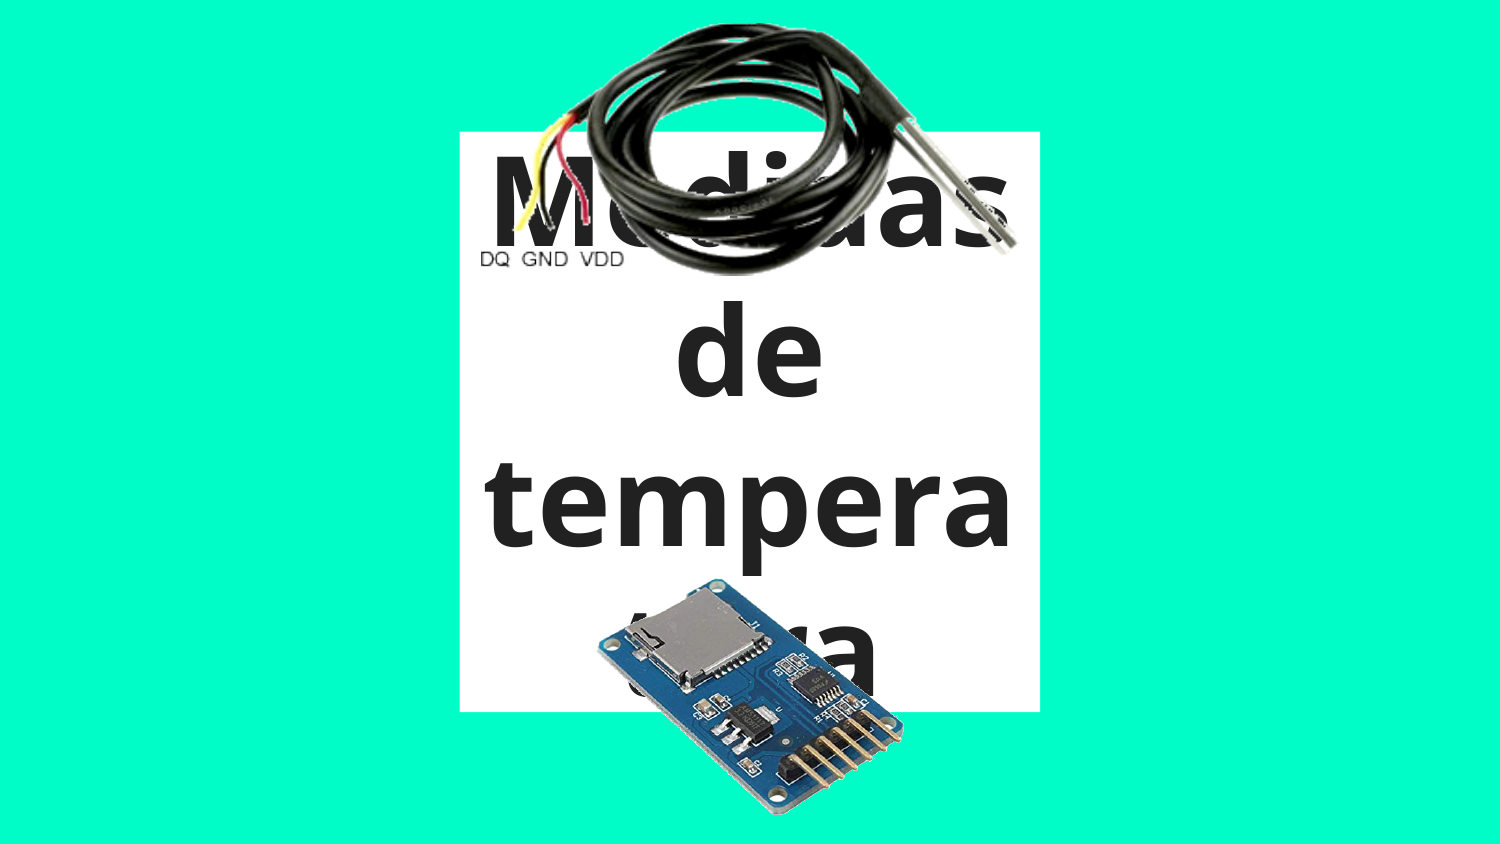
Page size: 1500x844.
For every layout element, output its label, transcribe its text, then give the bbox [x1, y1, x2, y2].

title Medidas de temperatura [459, 131, 1041, 713]
picture [481, 23, 1019, 276]
picture [596, 574, 904, 815]
